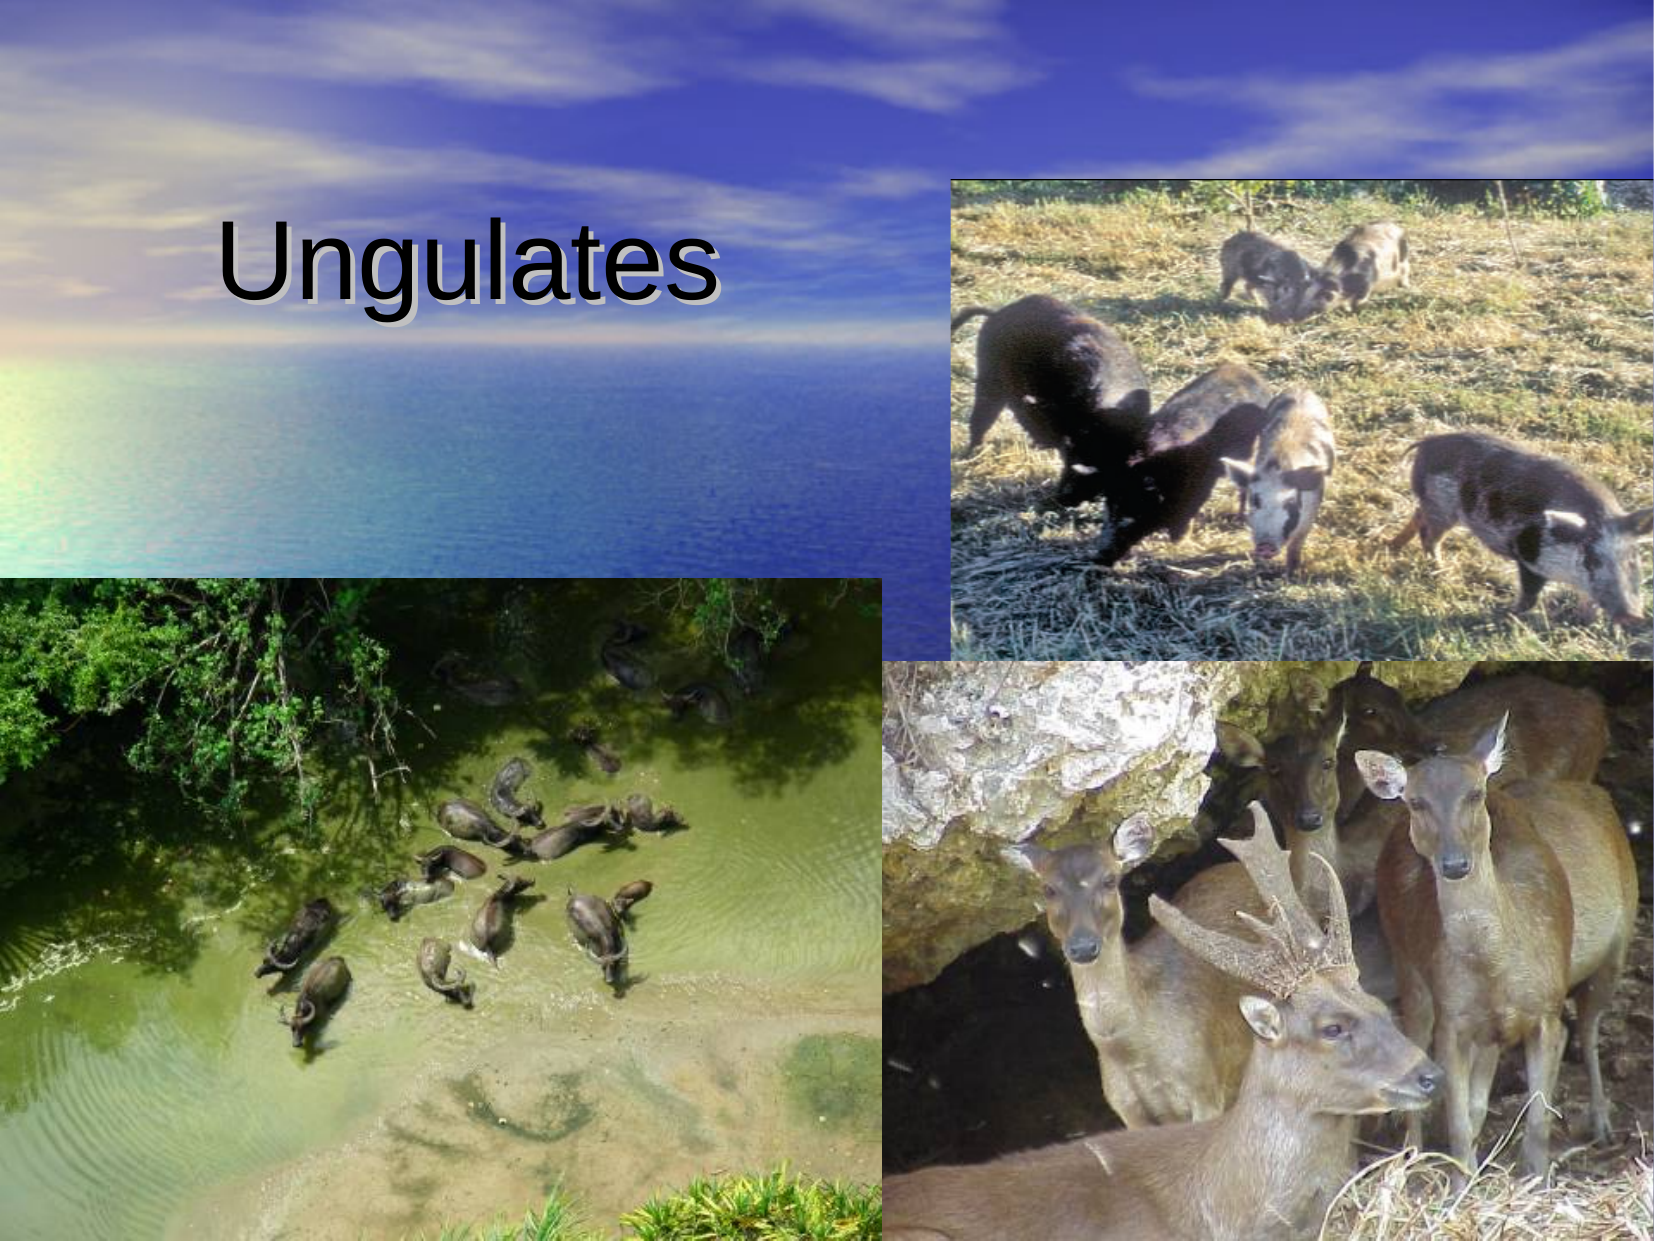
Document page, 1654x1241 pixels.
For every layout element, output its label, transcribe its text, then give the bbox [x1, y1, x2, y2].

text_box Ungulates [159, 179, 736, 330]
picture [0, 0, 1654, 1241]
